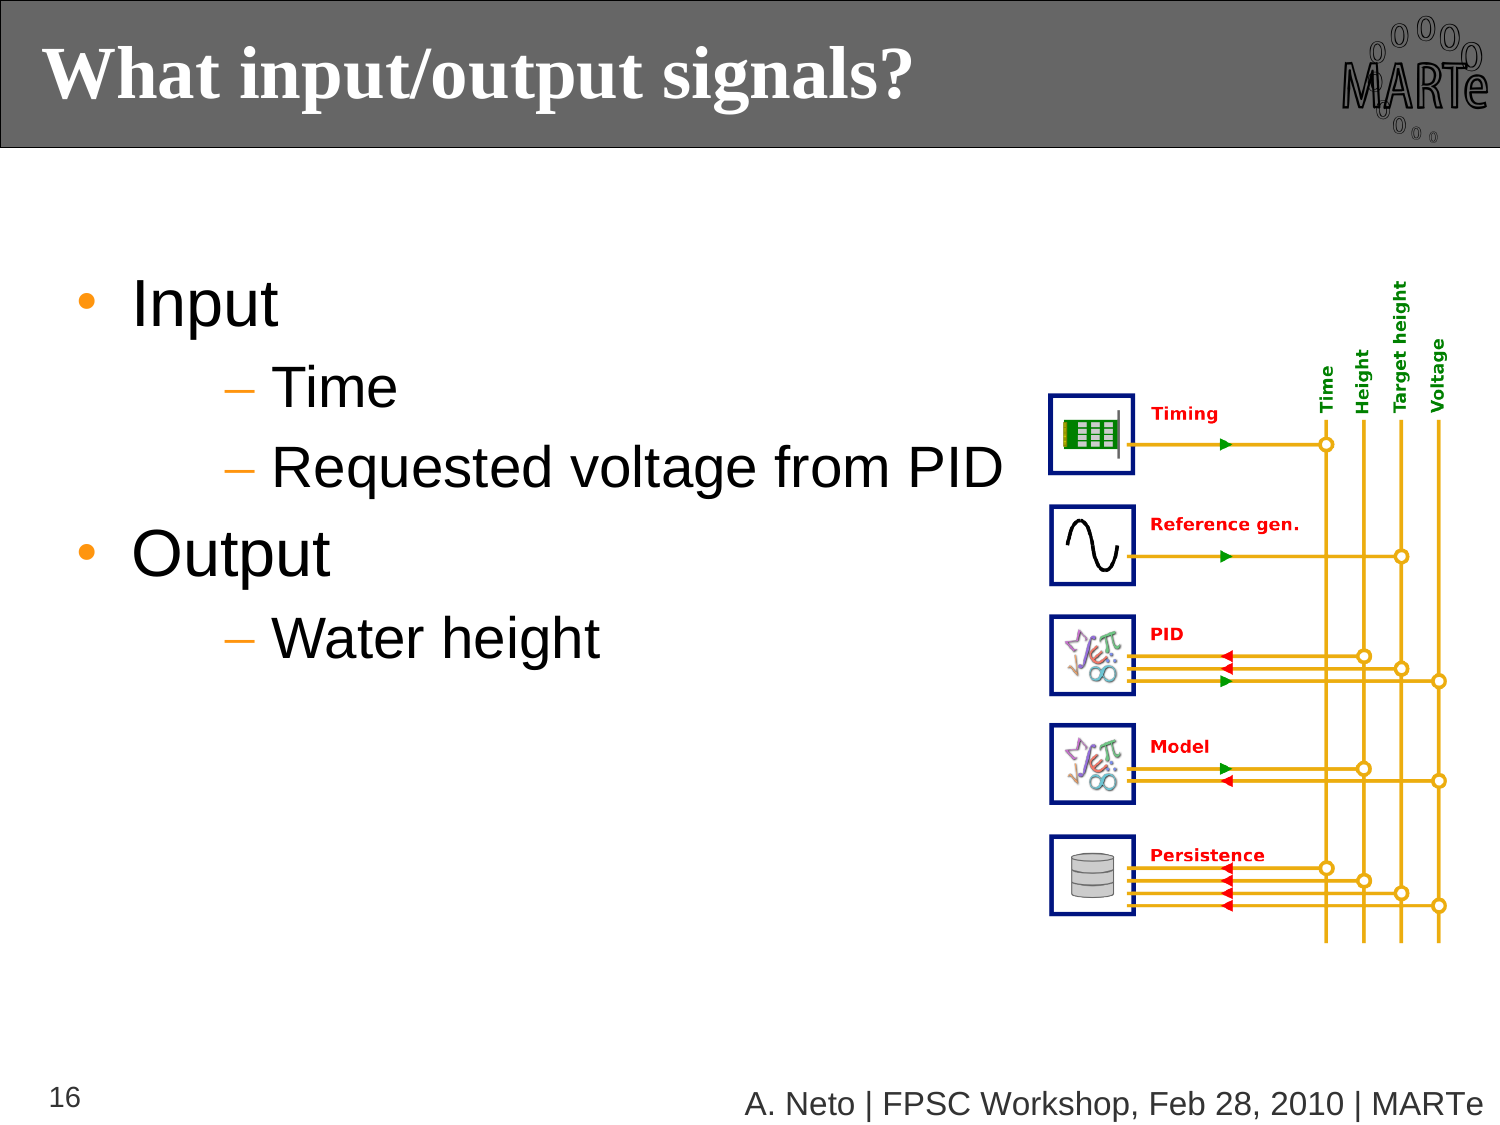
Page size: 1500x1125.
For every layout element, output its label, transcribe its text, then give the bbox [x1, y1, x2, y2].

list Input Time Requested voltage from PID Output Water height [75, 262, 1425, 995]
picture [1048, 281, 1447, 945]
picture [1340, 0, 1489, 148]
title What input/output signals? [41, 0, 1128, 148]
